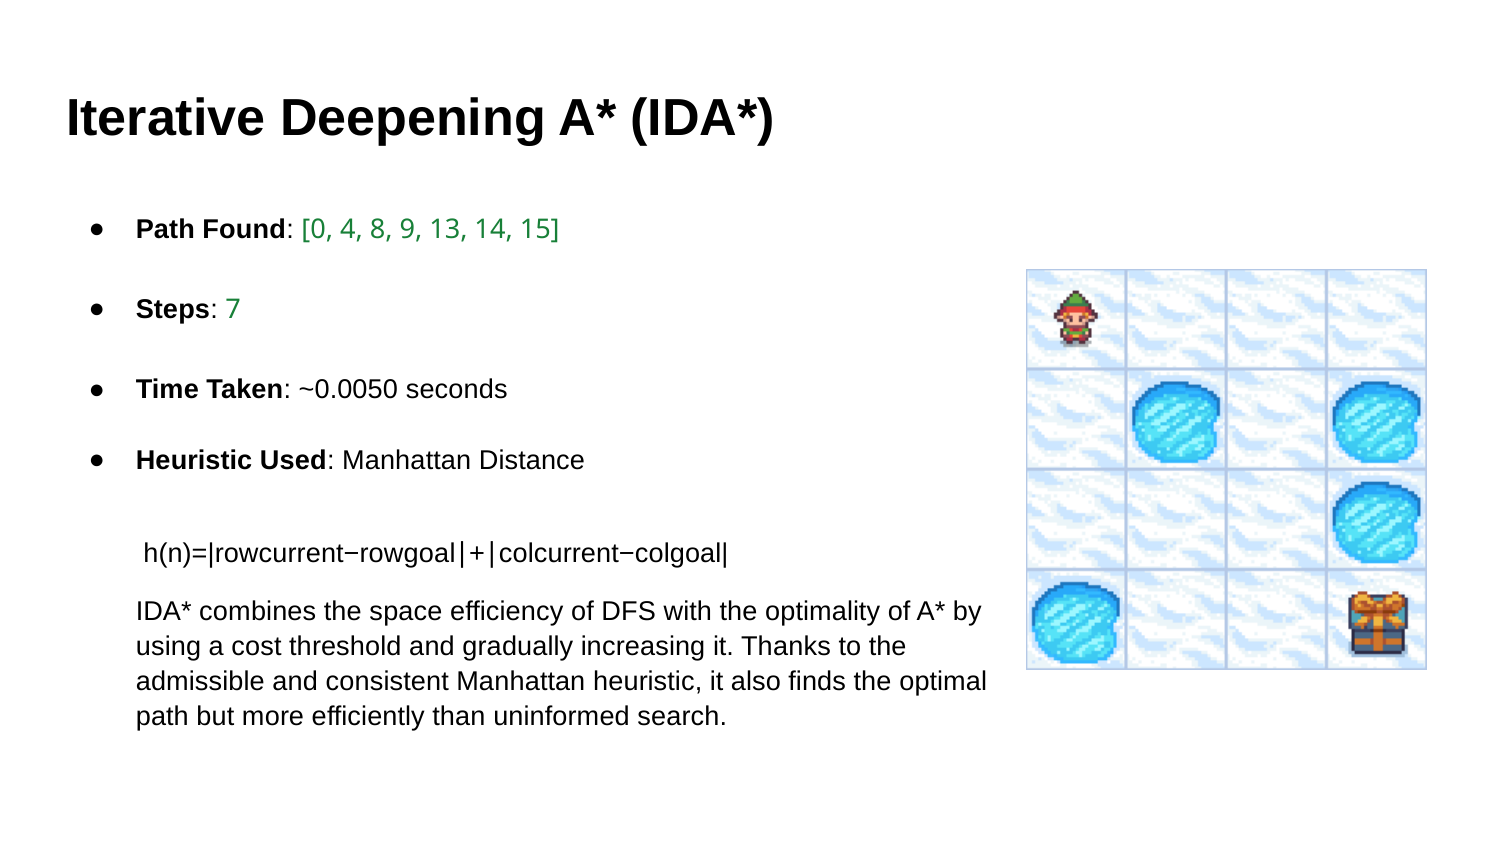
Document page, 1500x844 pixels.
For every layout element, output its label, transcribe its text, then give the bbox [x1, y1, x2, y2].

list Path Found: [0, 4, 8, 9, 13, 14, 15] Steps: 7 Time Taken: ~0.0050 seconds Heuristic Used: Manhattan Distance h(n)=|rowcurrent−rowgoal∣+∣colcurrent−colgoal| IDA* combines the space efficiency of DFS with the optimality of A* by using a cost threshold and gradually increasing it. Thanks to the admissible and consistent Manhattan heuristic, it also finds the optimal path but more efficiently than uninformed search. [51, 189, 1012, 750]
picture [1026, 269, 1427, 670]
title Iterative Deepening A* (IDA*) [51, 72, 1449, 167]
